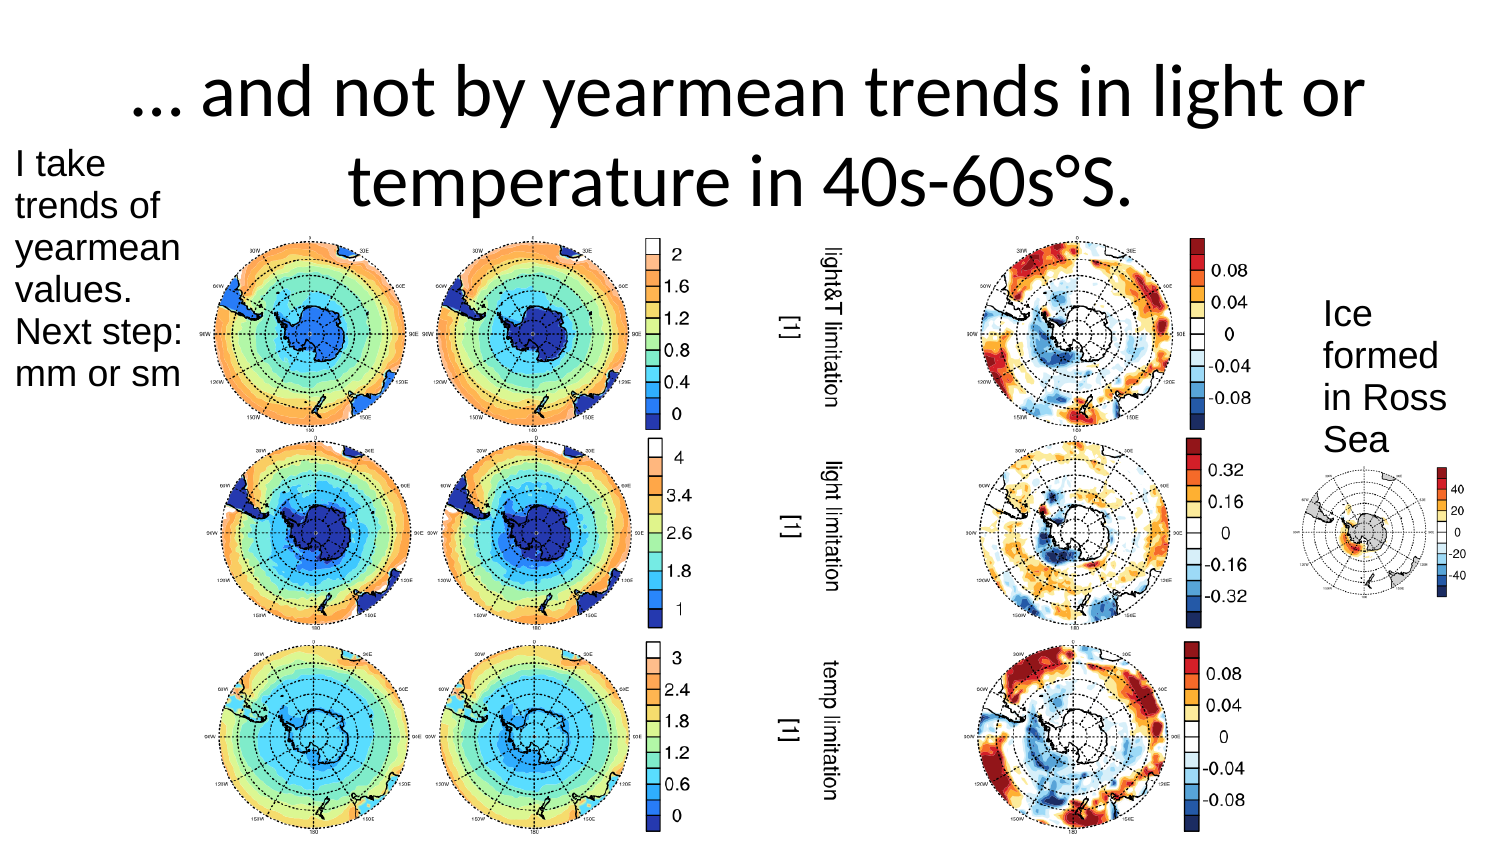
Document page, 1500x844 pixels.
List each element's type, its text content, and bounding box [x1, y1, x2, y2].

picture [191, 233, 1477, 632]
title … and not by yearmean trends in light or temperature in 40s-60s°S. [75, 33, 1426, 175]
text_box I take trends of yearmean values. Next step: mm or sm [0, 135, 211, 402]
text_box Ice formed in Ross Sea [1308, 285, 1486, 511]
picture [203, 638, 1251, 839]
